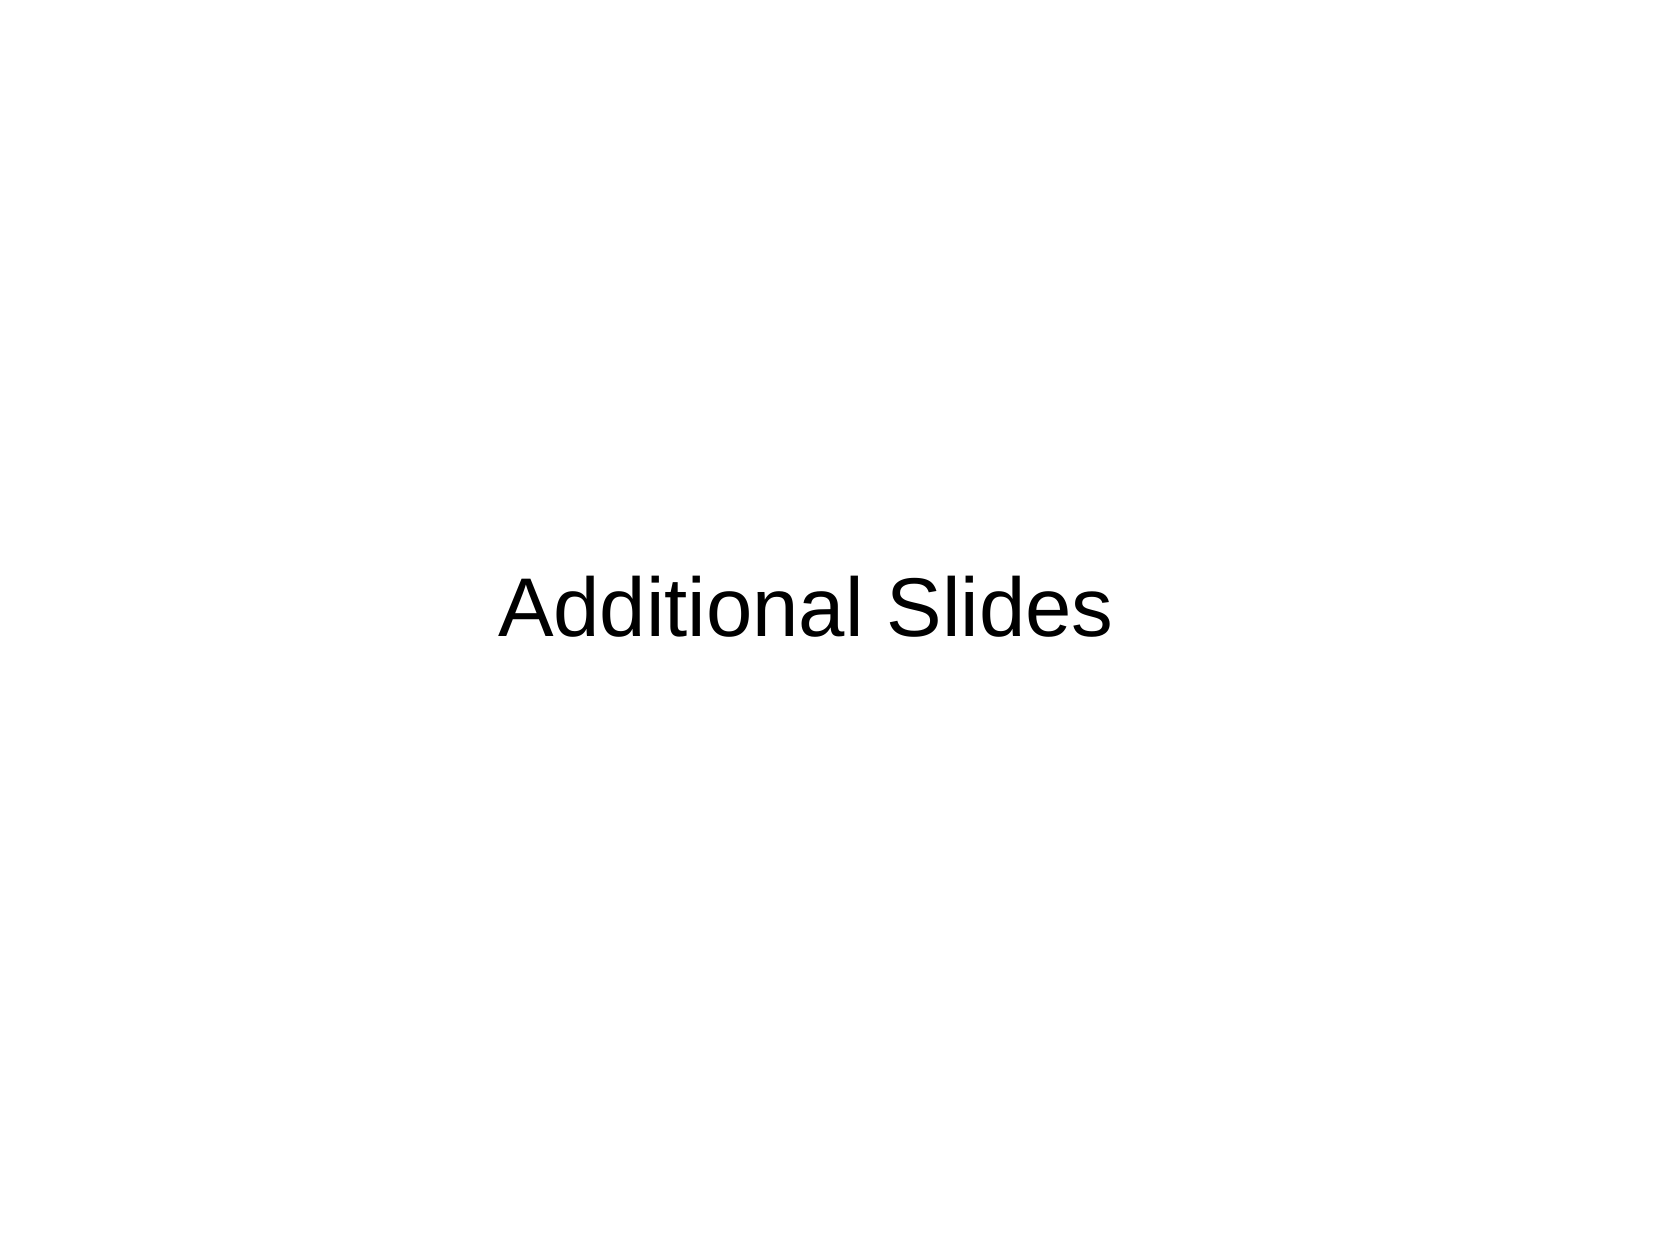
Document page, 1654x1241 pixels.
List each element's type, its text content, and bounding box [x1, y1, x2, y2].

title Additional Slides [47, 561, 1565, 655]
